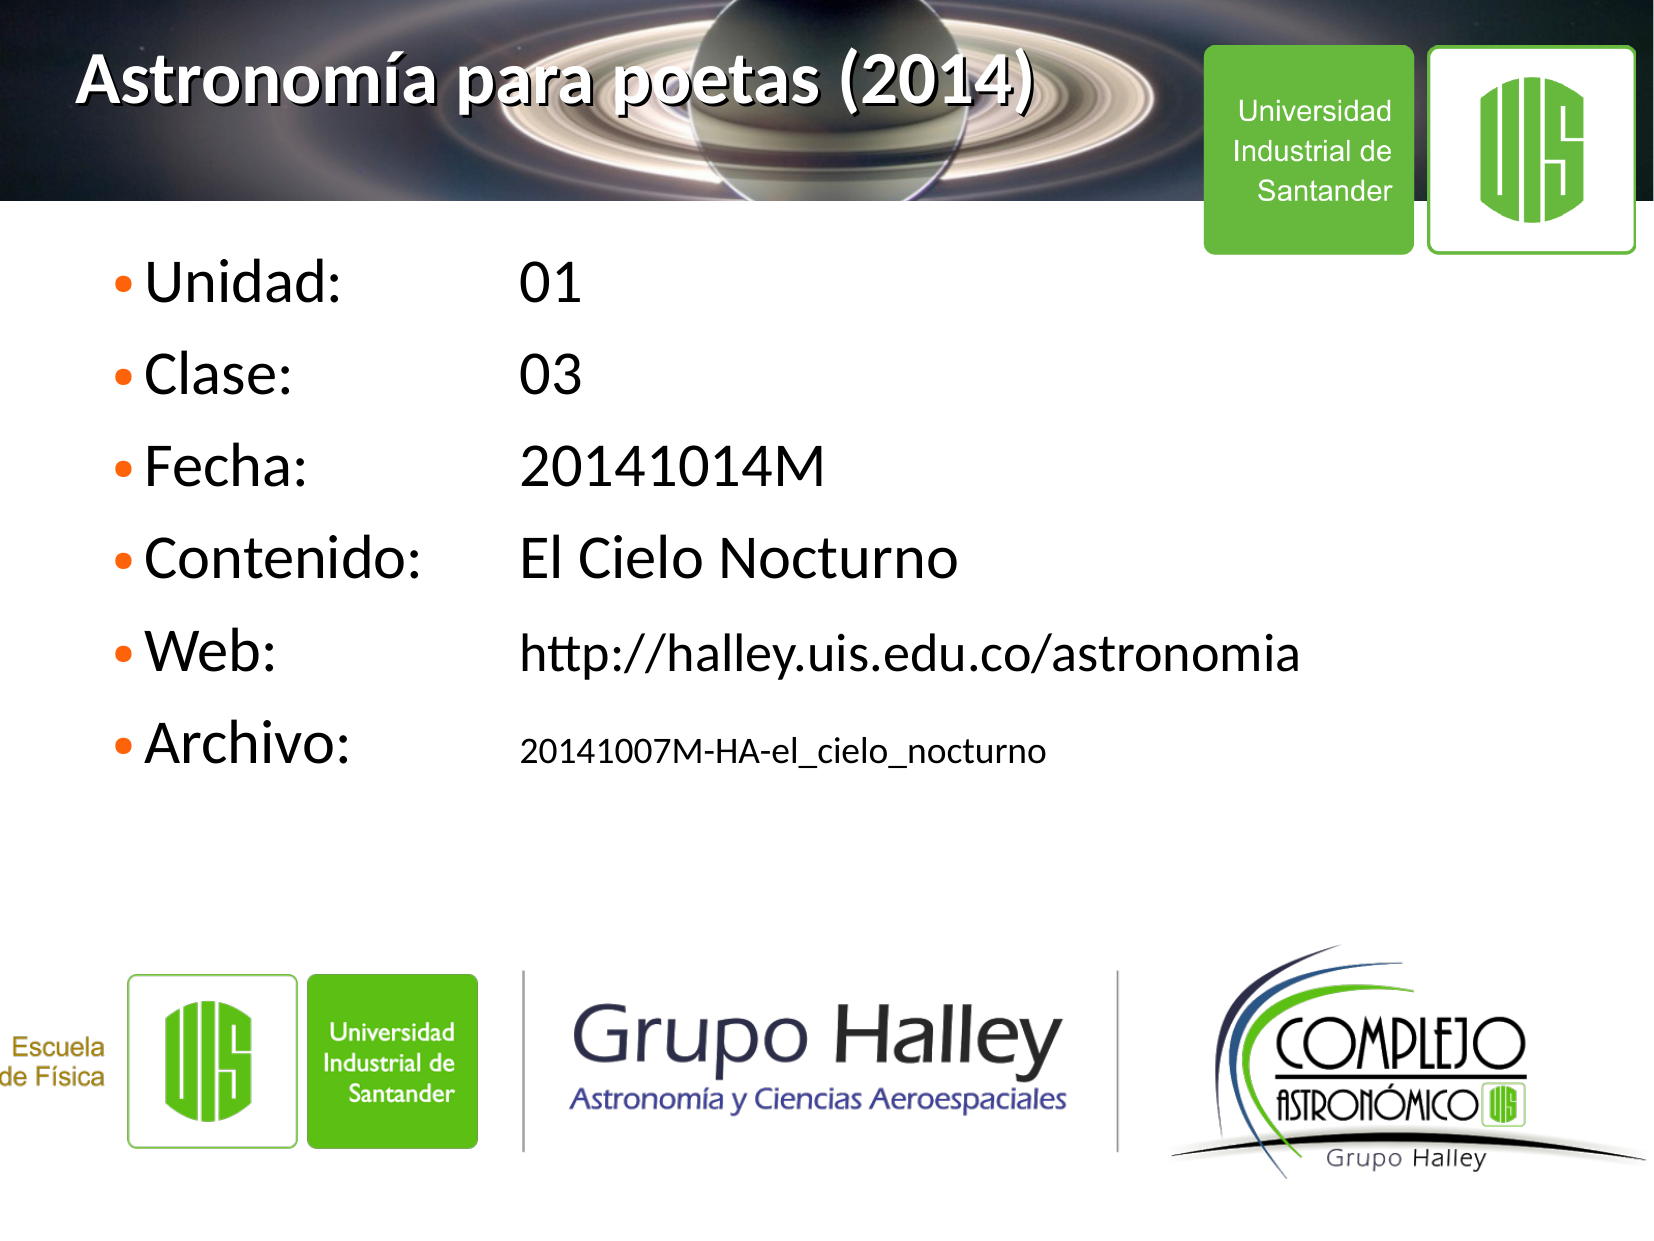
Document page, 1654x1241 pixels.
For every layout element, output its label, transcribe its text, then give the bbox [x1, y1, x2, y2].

picture [0, 0, 1654, 256]
list Unidad: 01 Clase: 03 Fecha: 20141014M Contenido: El Cielo Nocturno Web: http://halley.uis.edu.co/astronomia Archivo: 20141007M-HA-el_cielo_nocturno [82, 255, 1571, 944]
picture [0, 944, 1654, 1179]
title Astronomía para poetas (2014) [75, 19, 1564, 151]
